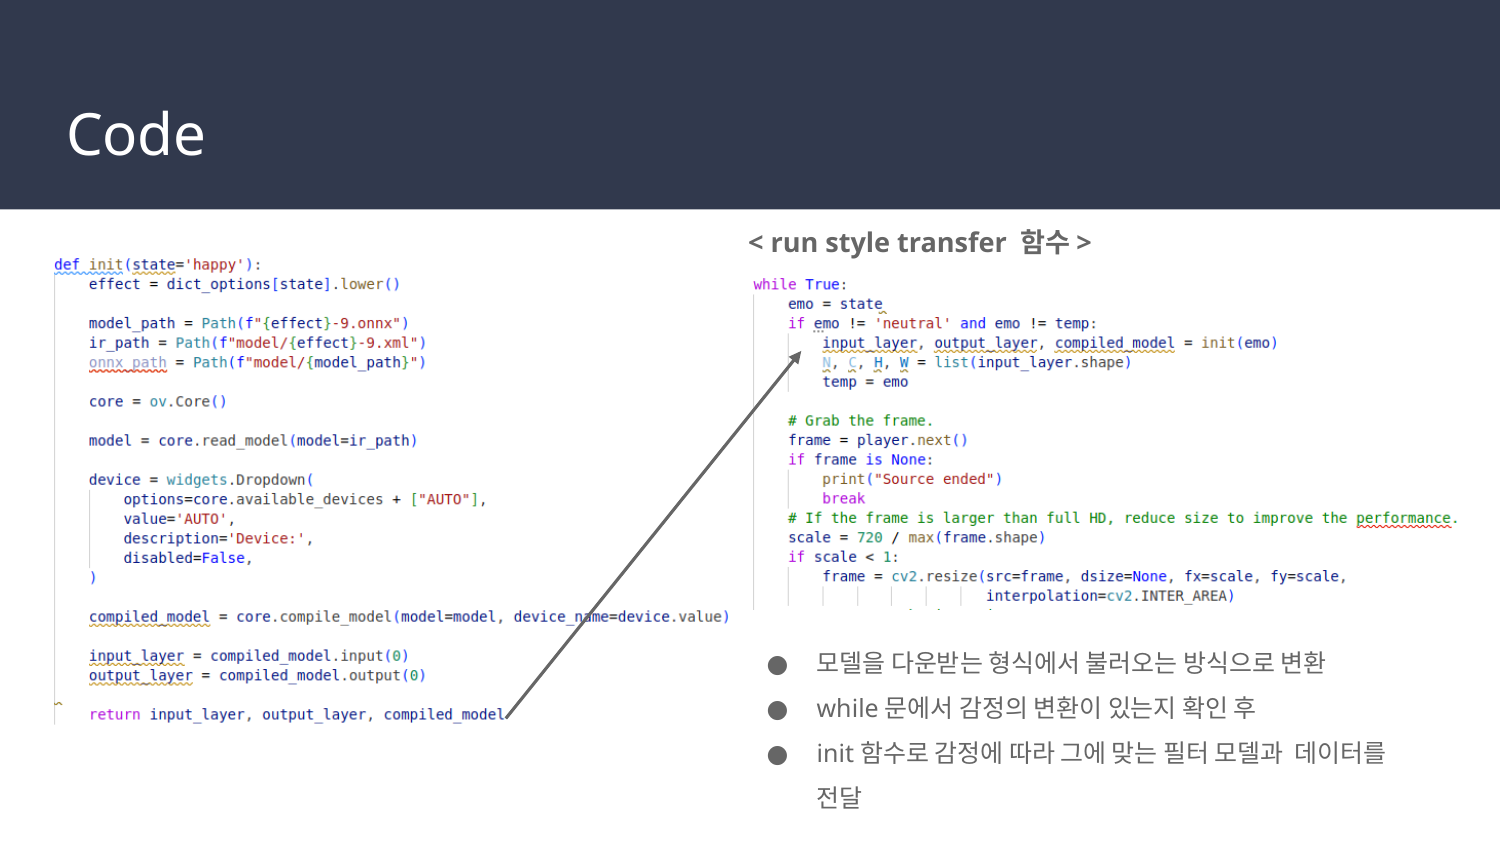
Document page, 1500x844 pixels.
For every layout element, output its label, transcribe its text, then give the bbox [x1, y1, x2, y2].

title Code [51, 82, 1449, 185]
picture [750, 273, 1470, 610]
picture [51, 250, 734, 737]
text_box 모델을 다운받는 형식에서 불러오는 방식으로 변환 while문에서 감정의 변환이 있는지 확인 후 init함수로 감정에 따라 그에 맞는 필터 모델과 데이터를 전달 [726, 617, 1408, 828]
text_box < run style transfer 함수> [733, 210, 1414, 273]
